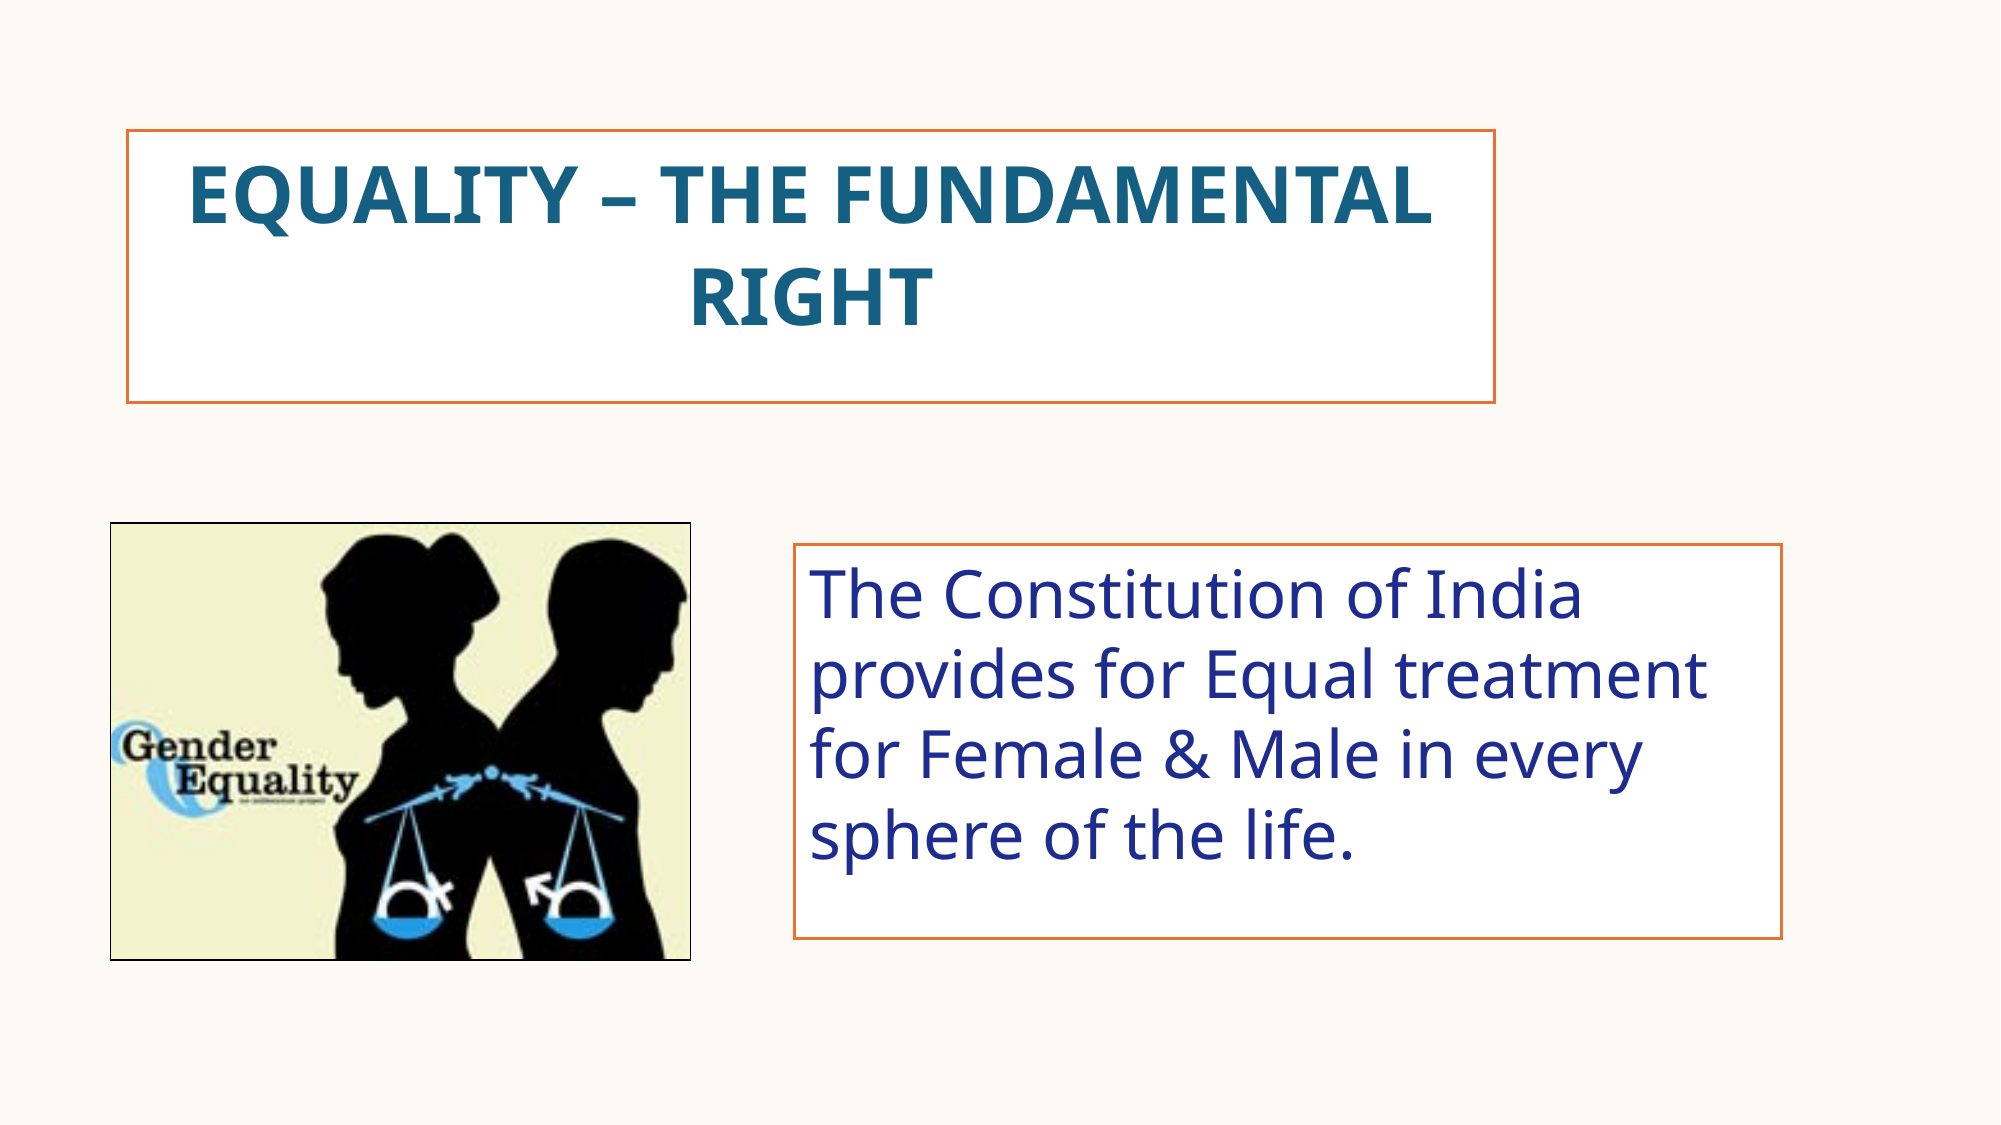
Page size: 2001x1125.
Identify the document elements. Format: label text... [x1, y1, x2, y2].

picture [111, 523, 690, 960]
list The Constitution of India provides for Equal treatment for Female & Male in every sphere of the life. [794, 544, 1782, 939]
title Equality – The Fundamental Right [127, 130, 1495, 403]
